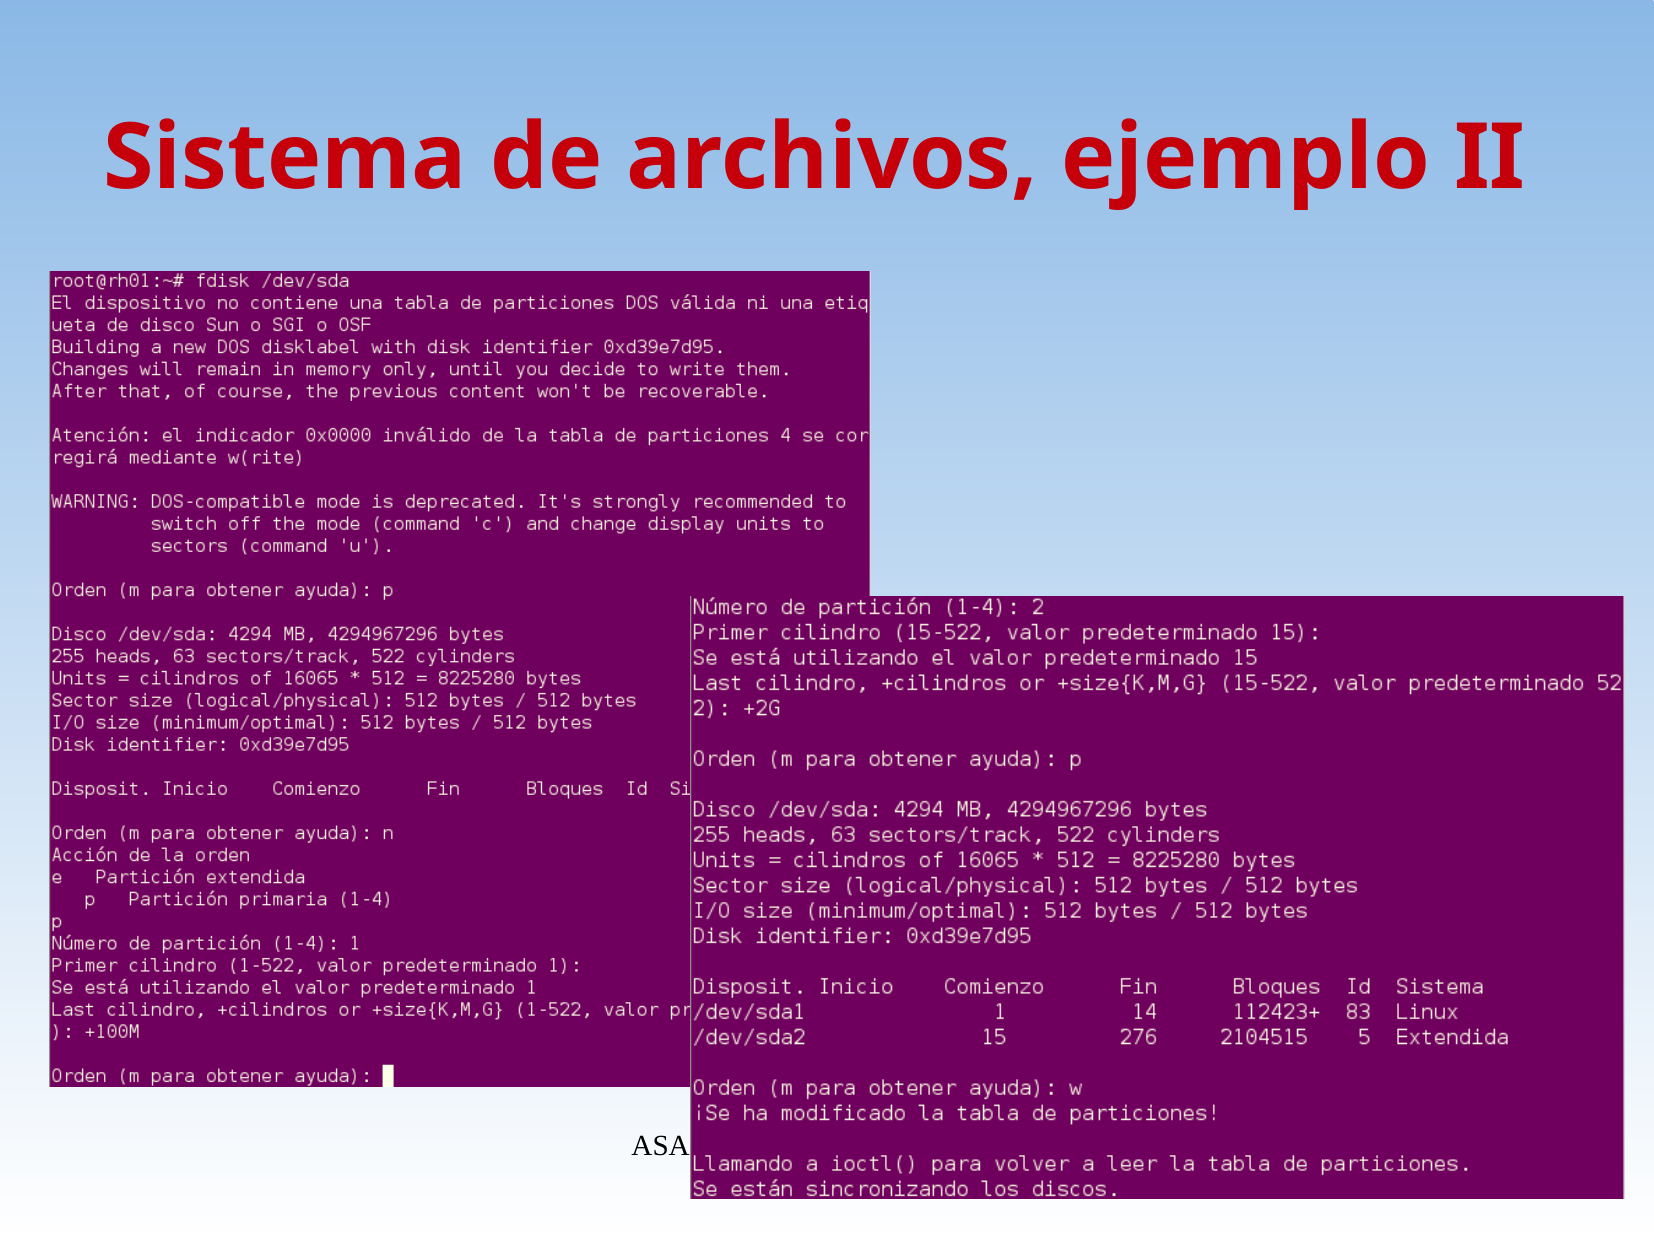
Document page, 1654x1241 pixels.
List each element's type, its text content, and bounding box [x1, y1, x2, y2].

title Sistema de archivos, ejemplo II [82, 49, 1571, 257]
picture [49, 271, 1625, 1199]
